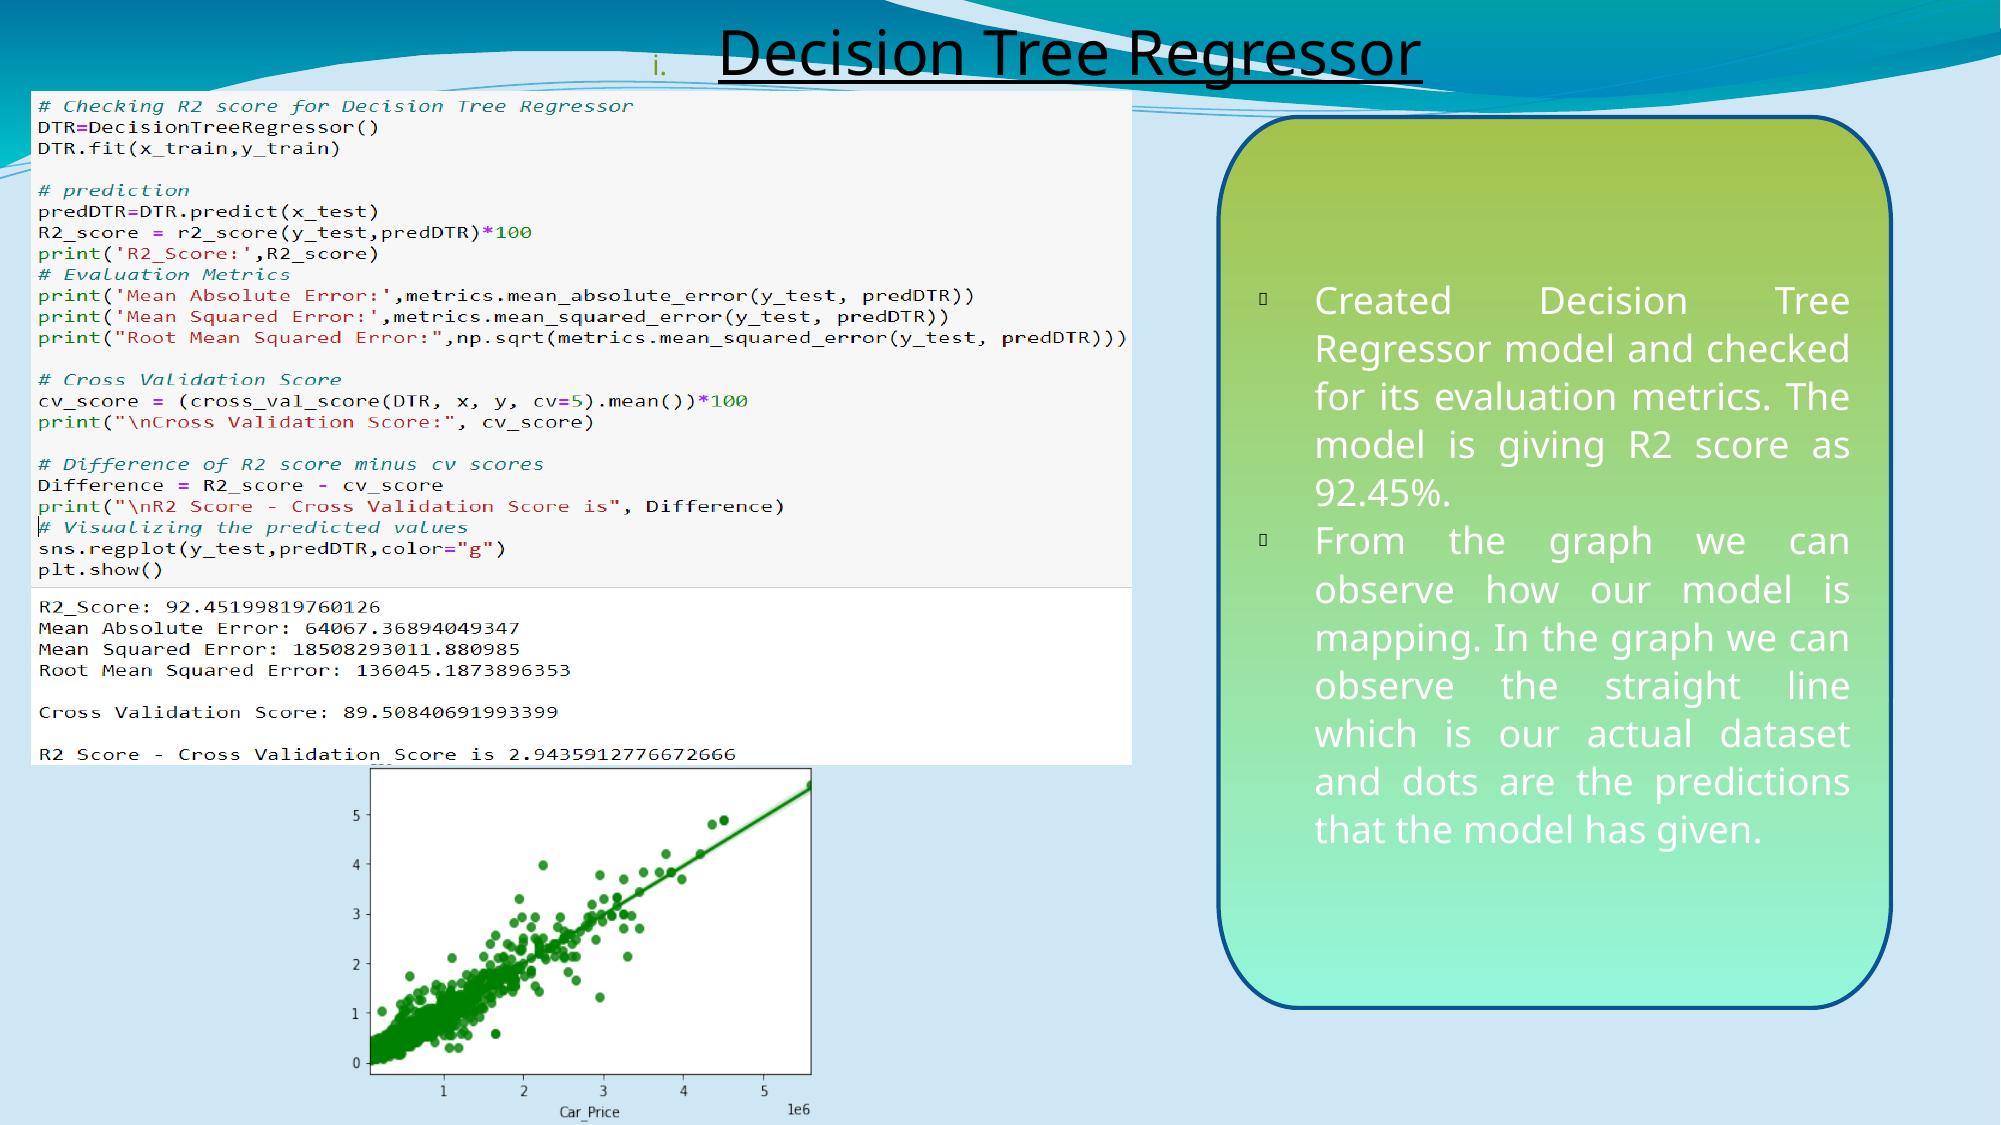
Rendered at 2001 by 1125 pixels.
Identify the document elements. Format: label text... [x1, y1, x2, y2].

picture [31, 91, 1132, 1125]
text_box Decision Tree Regressor [73, 0, 1927, 95]
text_box Created Decision Tree Regressor model and checked for its evaluation metrics. The model is giving R2 score as 92.45%. From the graph we can observe how our model is mapping. In the graph we can observe the straight line which is our actual dataset and dots are the predictions that the model has given. [1218, 116, 1891, 1008]
